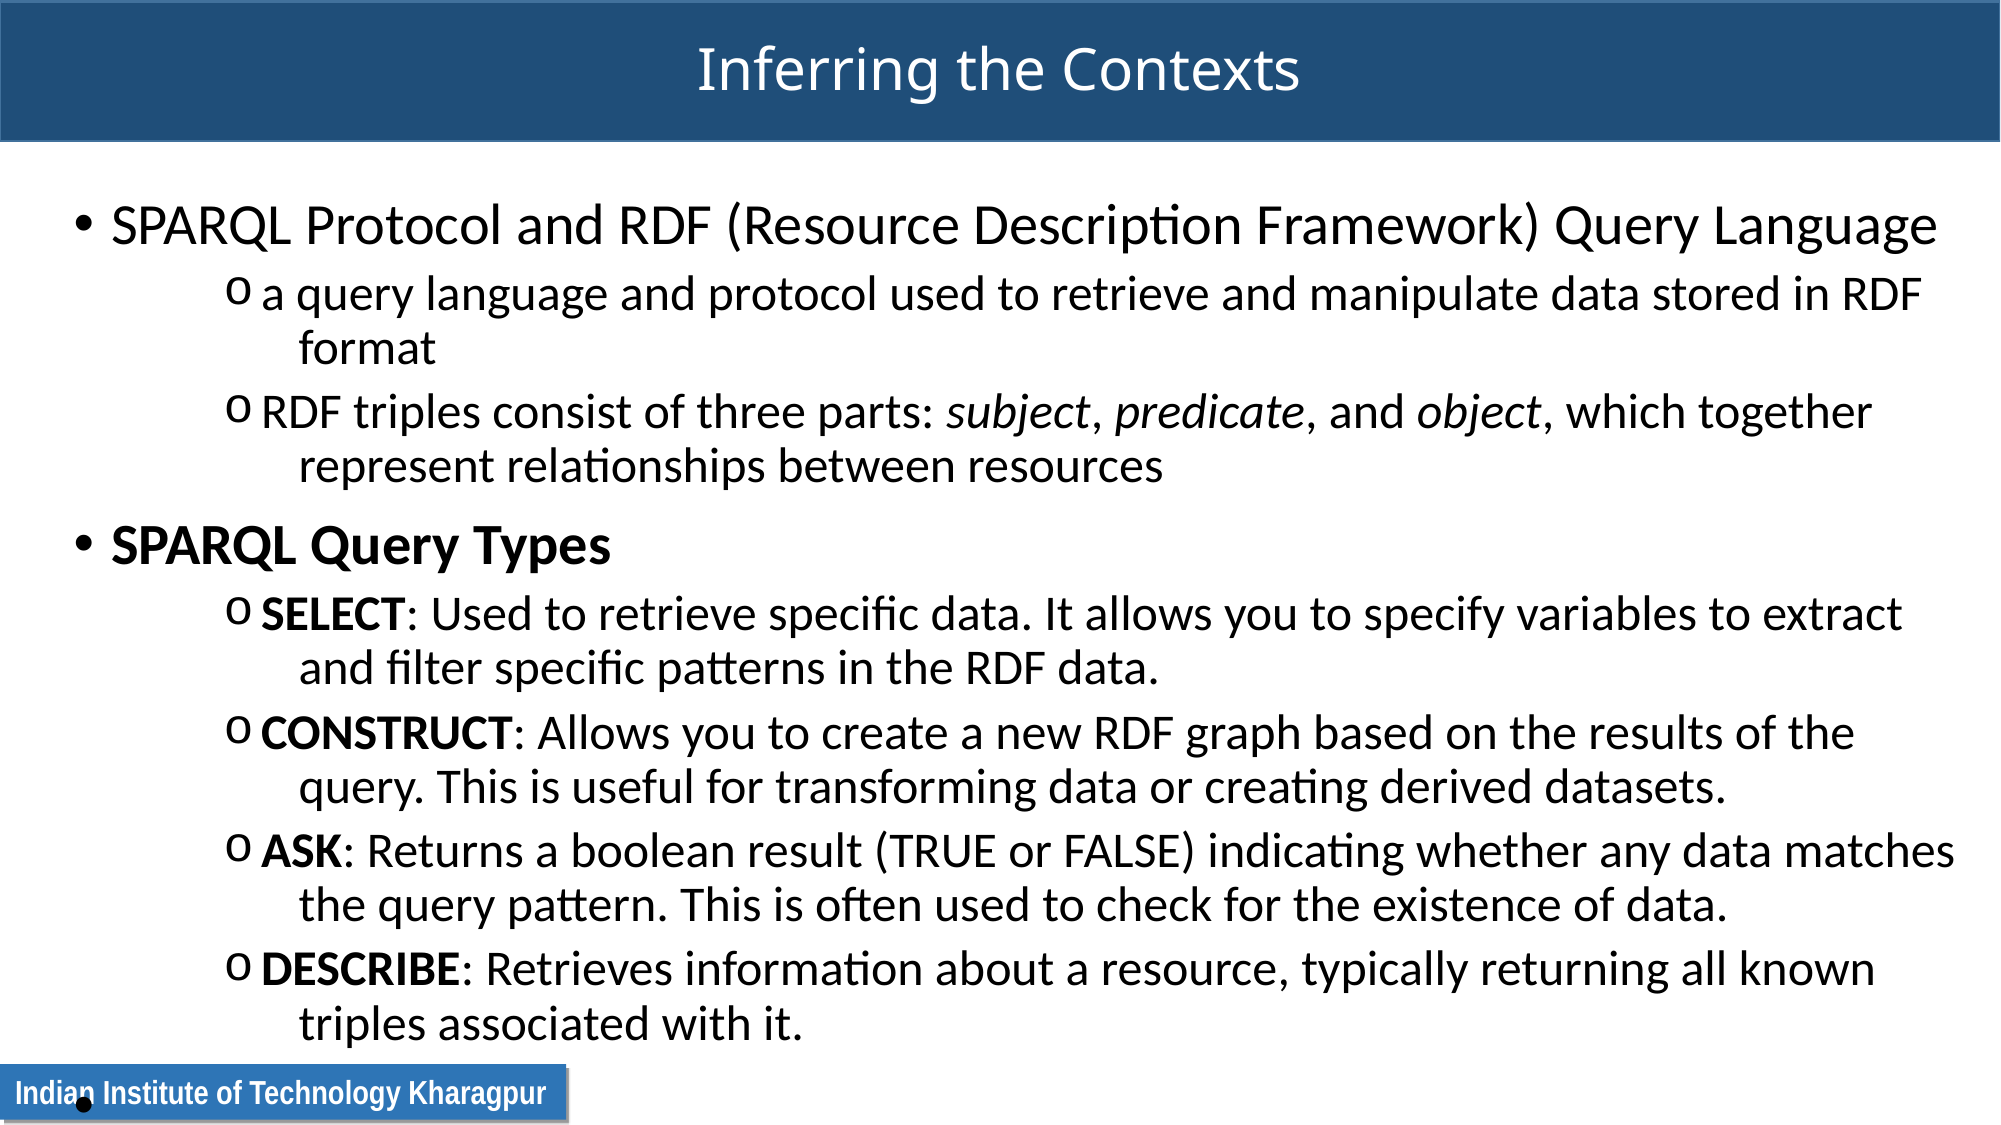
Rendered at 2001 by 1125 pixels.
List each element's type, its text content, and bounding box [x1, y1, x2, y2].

list SPARQL Protocol and RDF (Resource Description Framework) Query Language a query language and protocol used to retrieve and manipulate data stored in RDF format RDF triples consist of three parts: subject, predicate, and object, which together represent relationships between resources SPARQL Query Types SELECT: Used to retrieve specific data. It allows you to specify variables to extract and filter specific patterns in the RDF data. CONSTRUCT: Allows you to create a new RDF graph based on the results of the query. This is useful for transforming data or creating derived datasets. ASK: Returns a boolean result (TRUE or FALSE) indicating whether any data matches the query pattern. This is often used to check for the existence of data. DESCRIBE: Retrieves information about a resource, typically returning all known triples associated with it. [58, 186, 1979, 1065]
title Inferring the Contexts [0, 1, 2000, 141]
